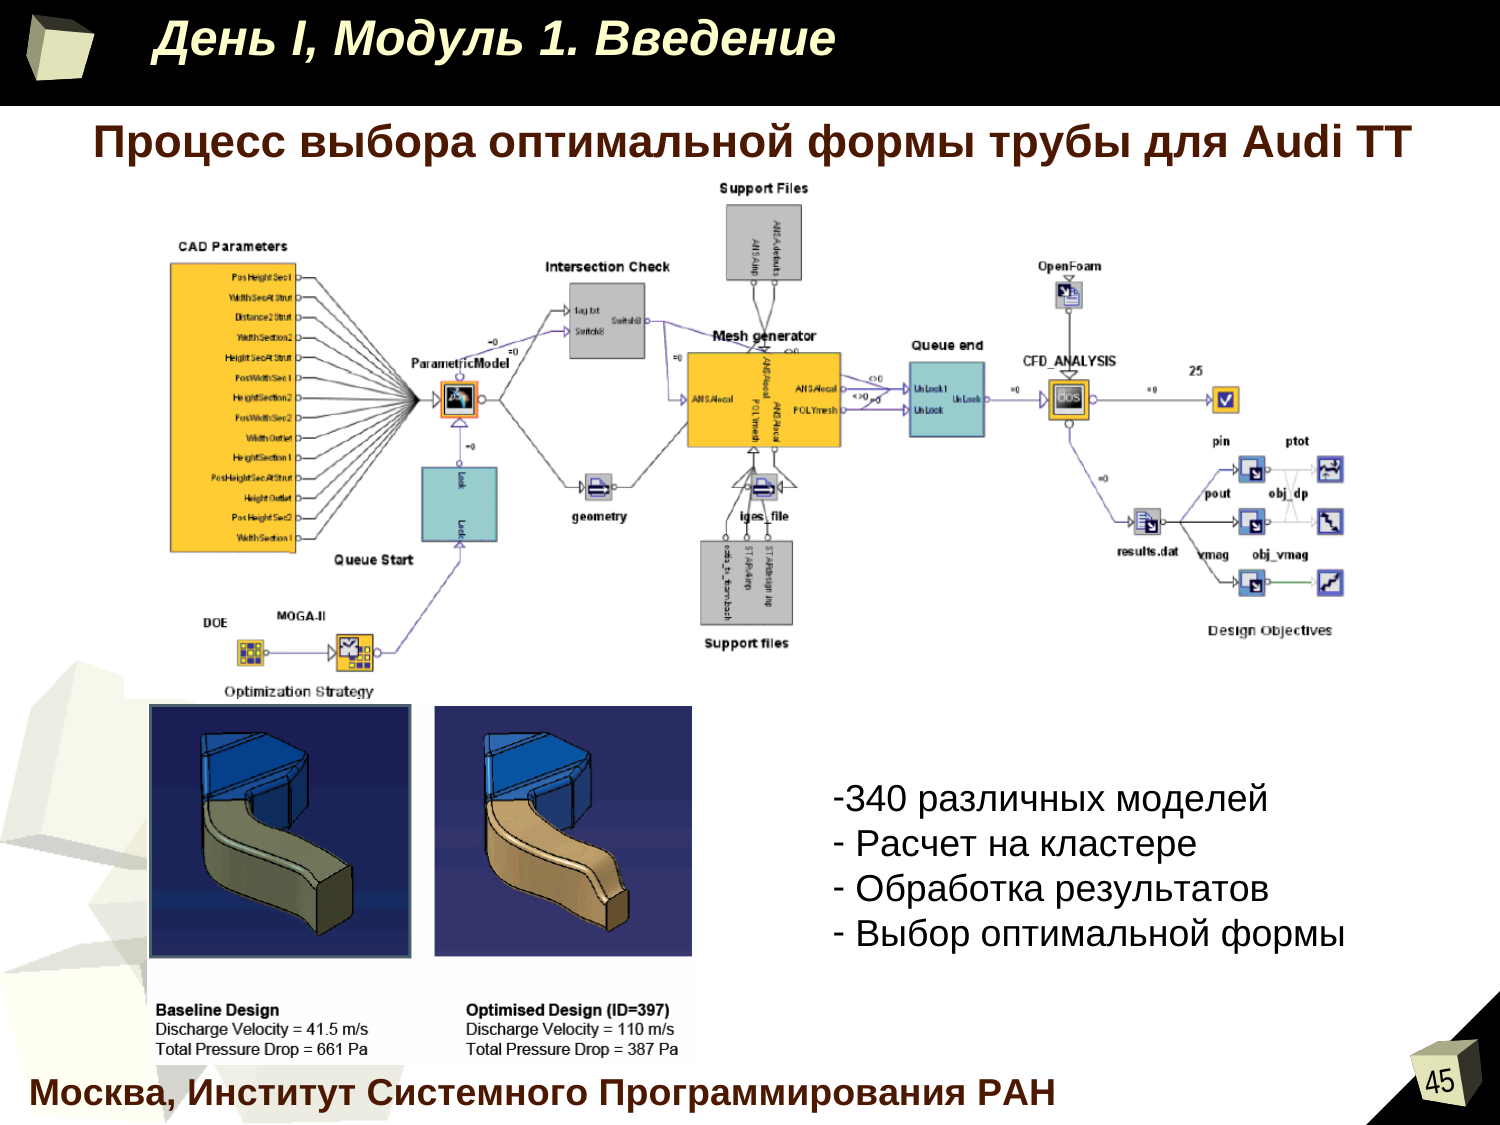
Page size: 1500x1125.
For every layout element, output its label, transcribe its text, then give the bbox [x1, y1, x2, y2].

picture [423, 1088, 433, 1102]
text_box Процесс выбора оптимальной формы трубы для Audi TT [5, 104, 1500, 185]
picture [0, 185, 1357, 1125]
text_box 340 различных моделей Расчет на кластере Обработка результатов Выбор оптимальной формы [817, 766, 1377, 962]
